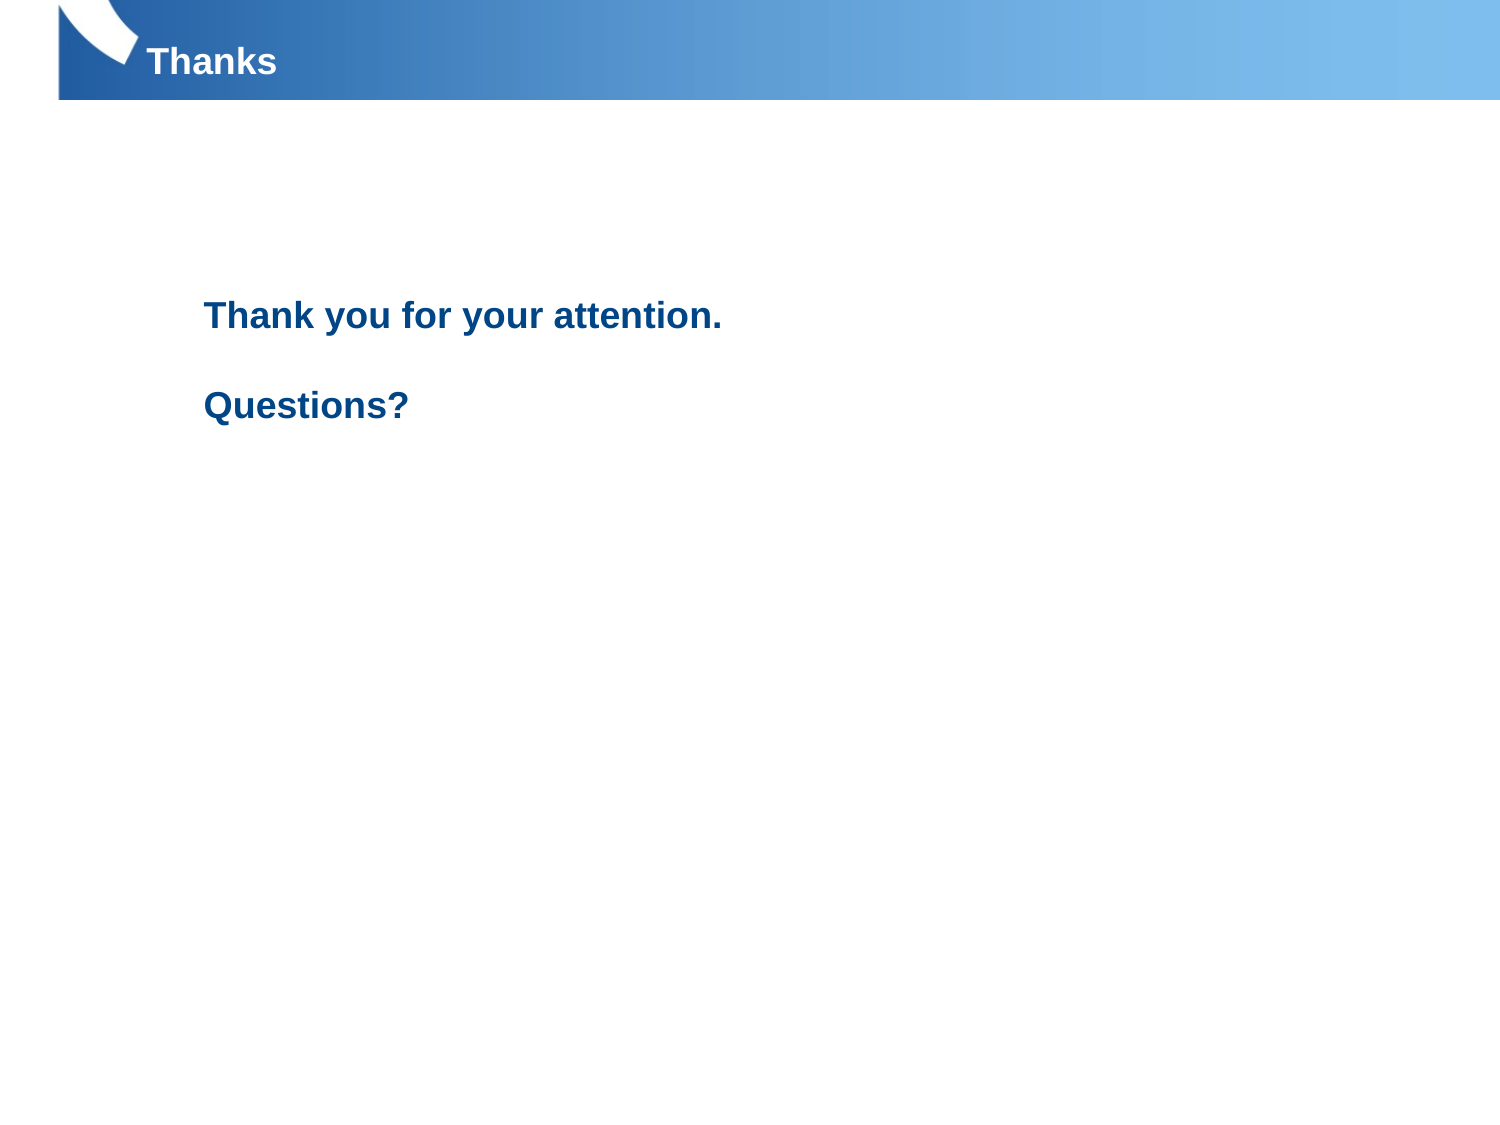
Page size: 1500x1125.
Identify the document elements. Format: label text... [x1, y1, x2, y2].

picture [0, 0, 1500, 100]
title Thanks [131, 23, 1482, 96]
text_box Thank you for your attention. Questions? [188, 283, 1170, 726]
